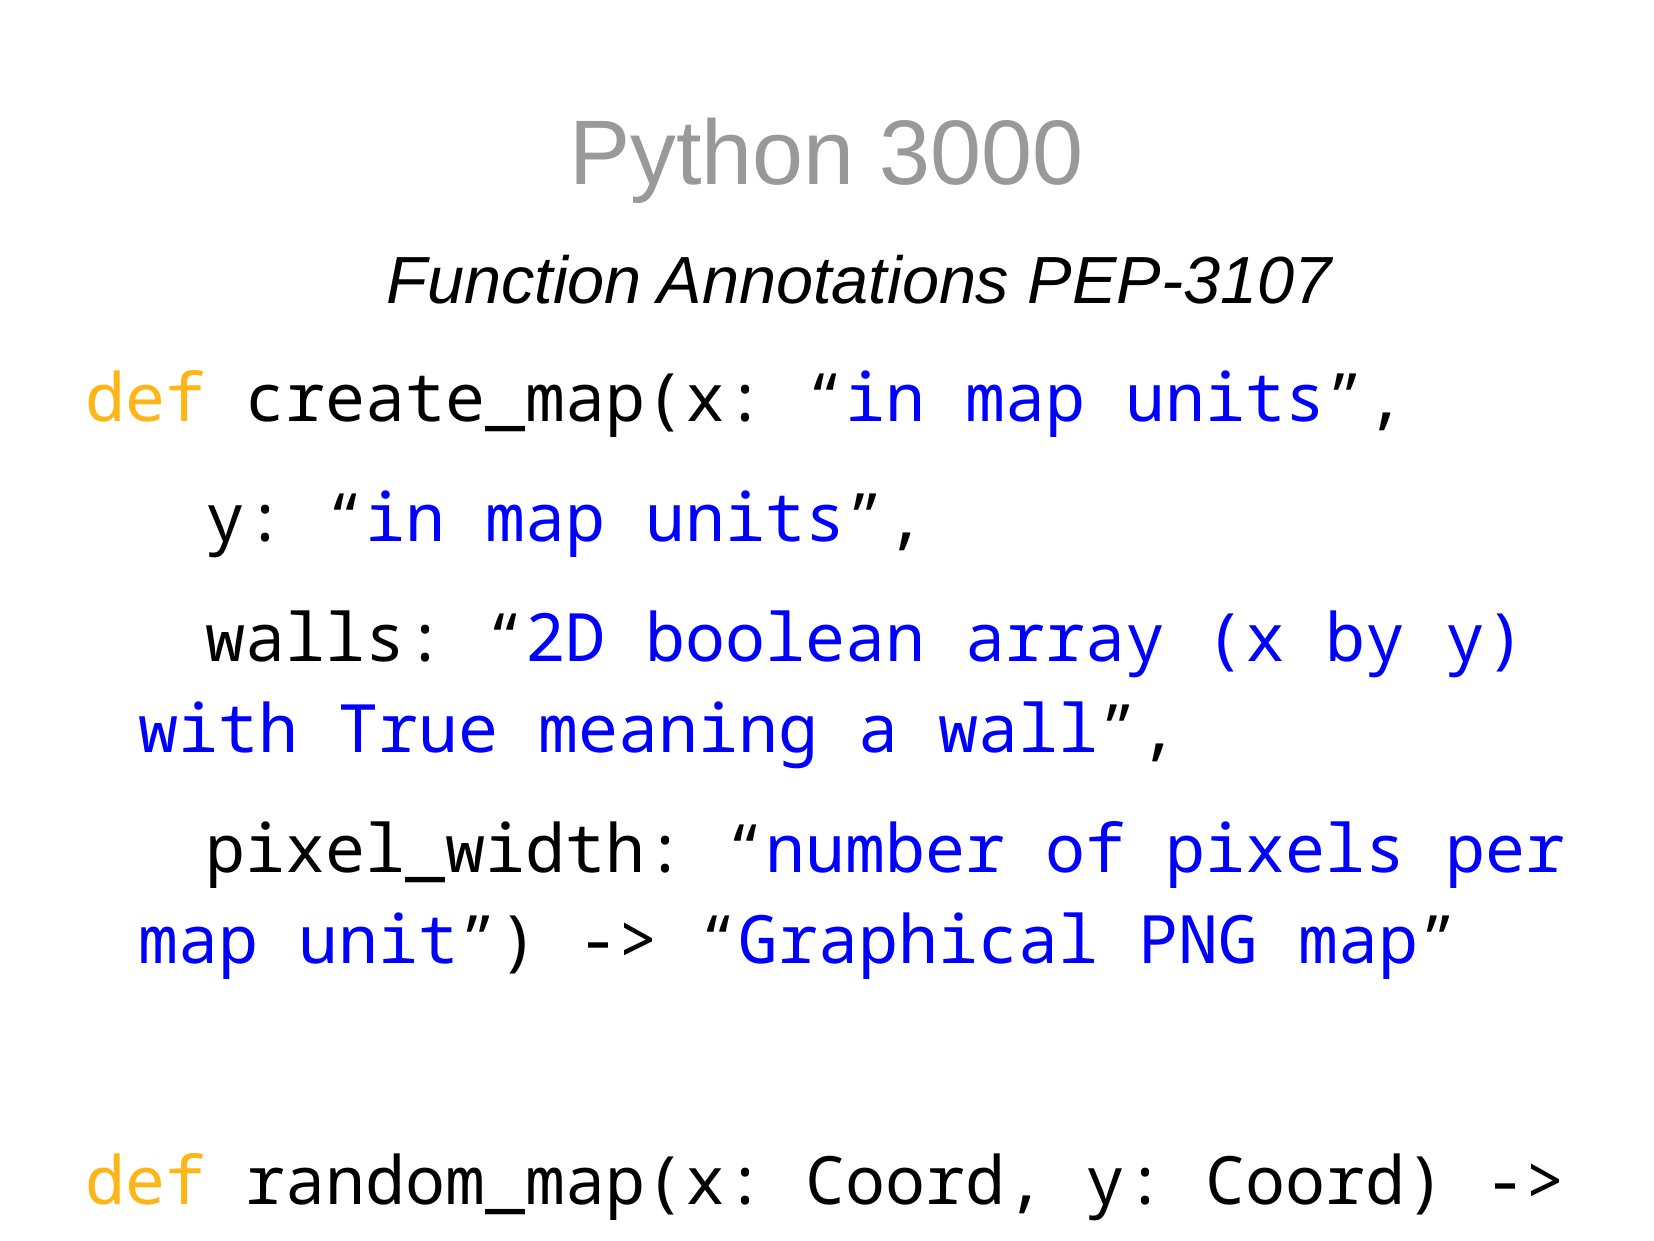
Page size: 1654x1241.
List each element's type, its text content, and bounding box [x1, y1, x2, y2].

list def create_map(x: “in map units”, y: “in map units”, walls: “2D boolean array (x by y) with True meaning a wall”, pixel_width: “number of pixels per map unit”) -> “Graphical PNG map” def random_map(x: Coord, y: Coord) -> Image: [67, 349, 1632, 1196]
title Python 3000 [82, 49, 1571, 257]
text_box [104, 620, 1521, 705]
text_box Function Annotations PEP-3107 [371, 235, 1332, 350]
